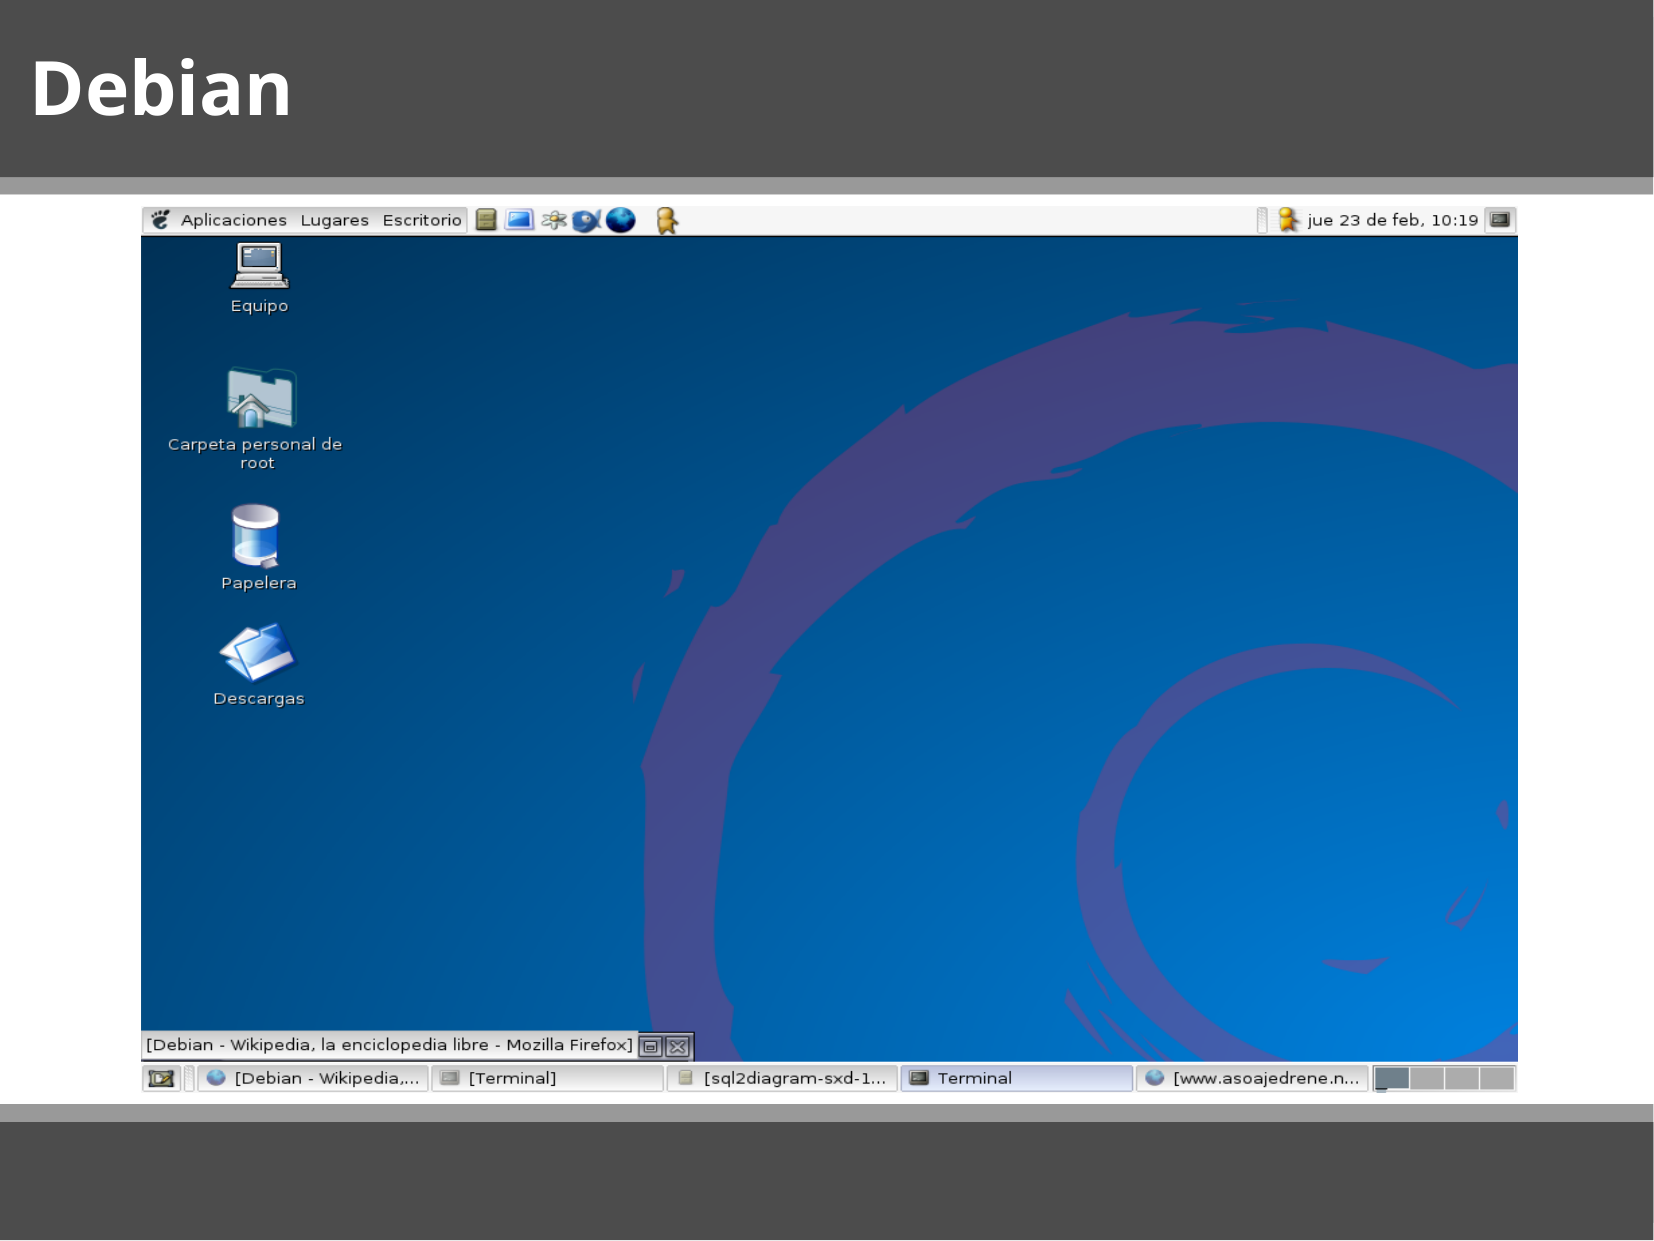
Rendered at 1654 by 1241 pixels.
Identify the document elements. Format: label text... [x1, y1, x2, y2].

title Debian [29, 15, 1654, 158]
picture [141, 206, 1518, 1093]
